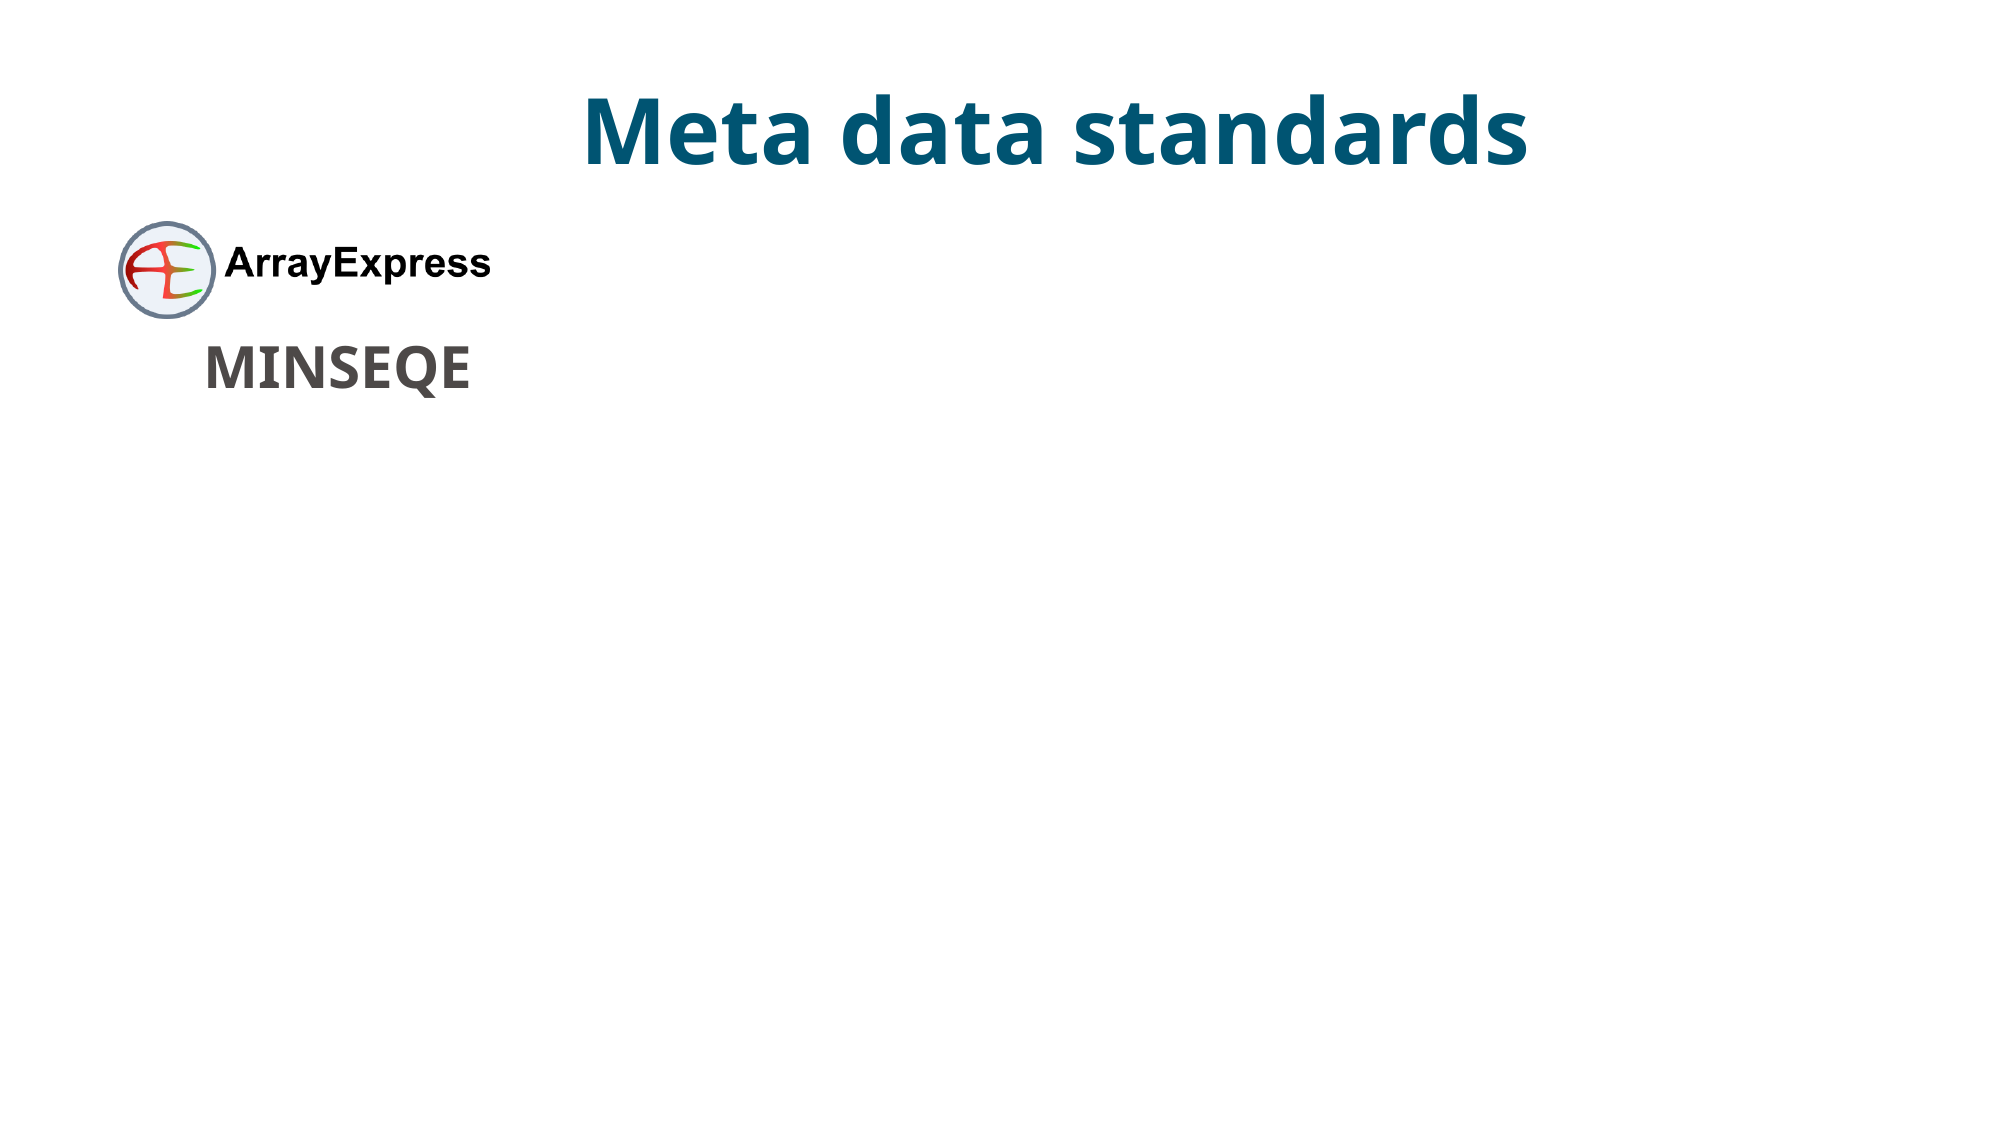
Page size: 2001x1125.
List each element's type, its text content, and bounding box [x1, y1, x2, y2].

text_box Meta data standards [565, 59, 1435, 212]
text_box MINSEQE [188, 318, 469, 509]
picture [118, 221, 490, 319]
